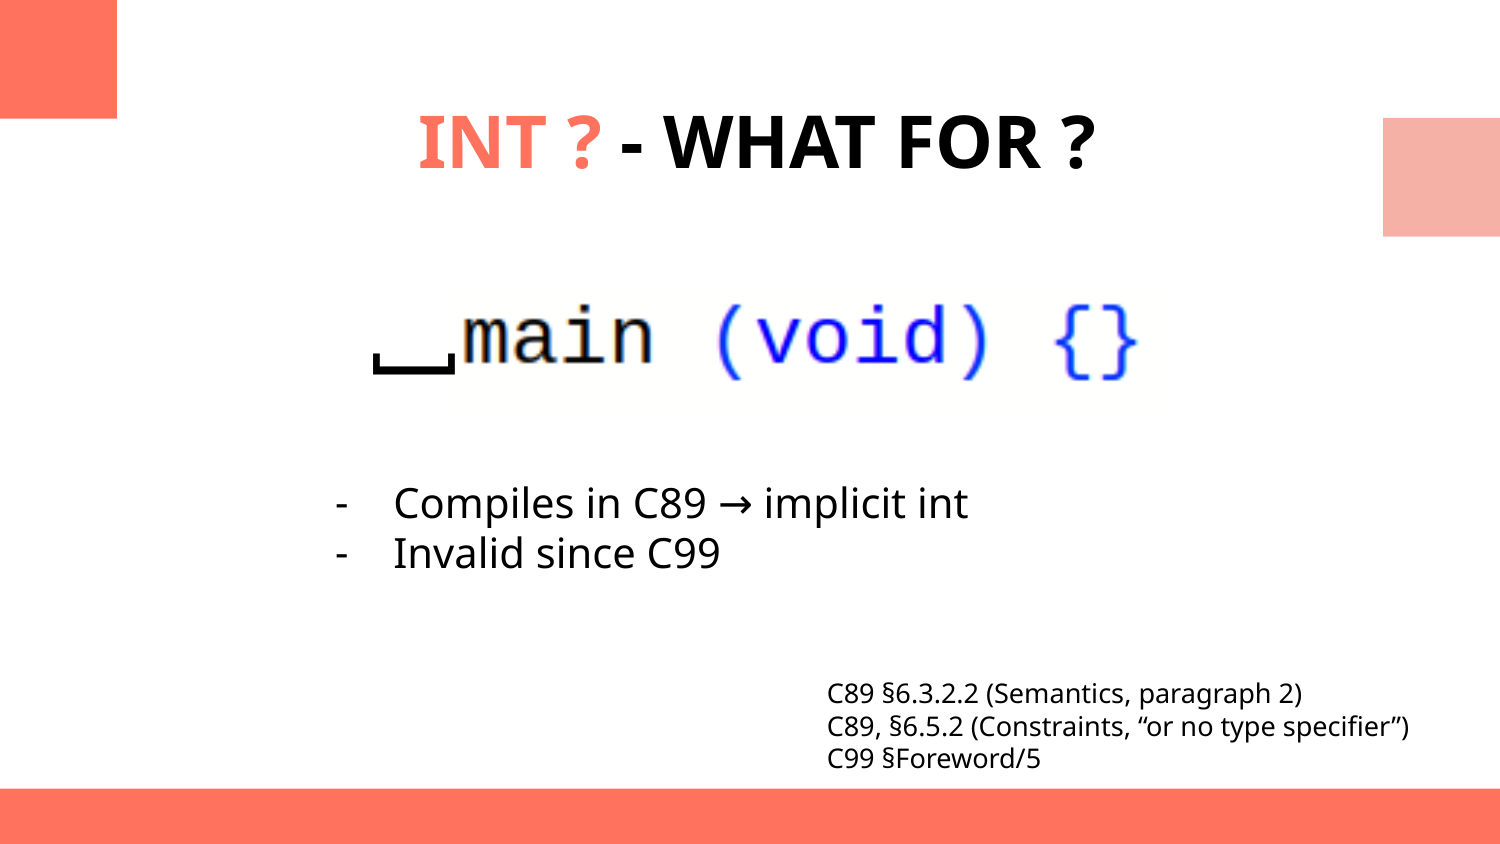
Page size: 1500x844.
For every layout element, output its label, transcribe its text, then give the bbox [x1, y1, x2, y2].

text_box [ [331, 341, 486, 398]
text_box Compiles in C89 → implicit int Invalid since C99 [303, 461, 1055, 587]
title INT ? - WHAT FOR ? [105, 102, 1410, 177]
text_box C89 §6.3.2.2 (Semantics, paragraph 2) C89, §6.5.2 (Constraints, “or no type specifier”) C99 §Foreword/5 [811, 661, 1500, 789]
picture [448, 291, 1168, 416]
